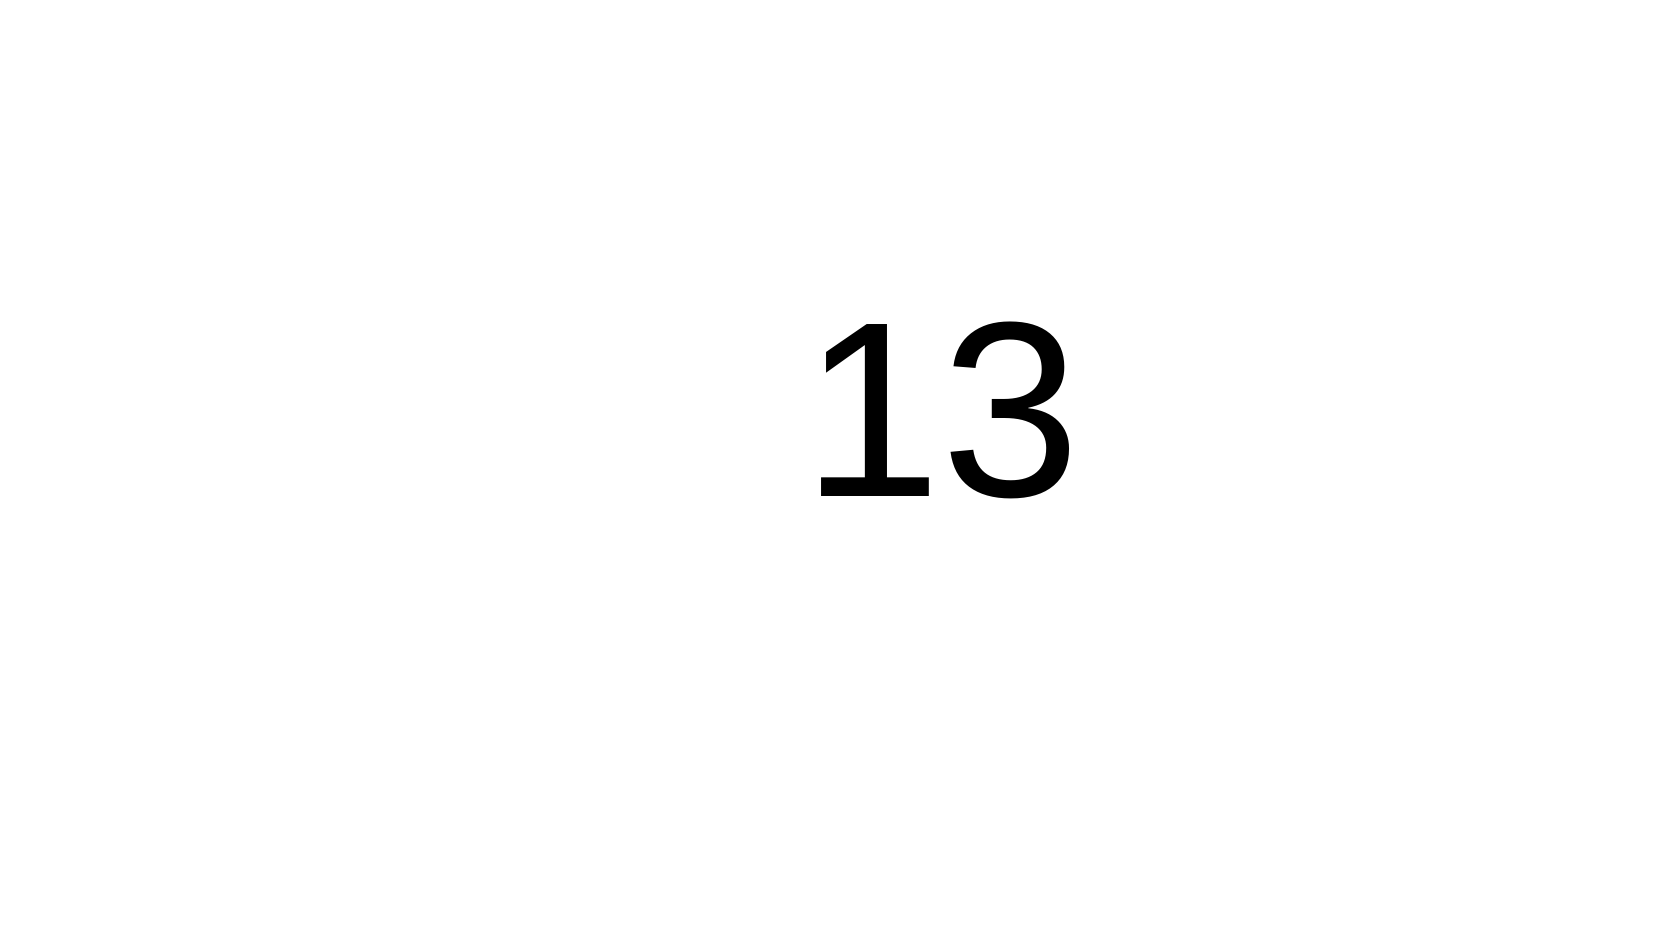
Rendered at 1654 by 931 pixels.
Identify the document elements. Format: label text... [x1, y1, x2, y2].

title 13 [474, 250, 1409, 571]
